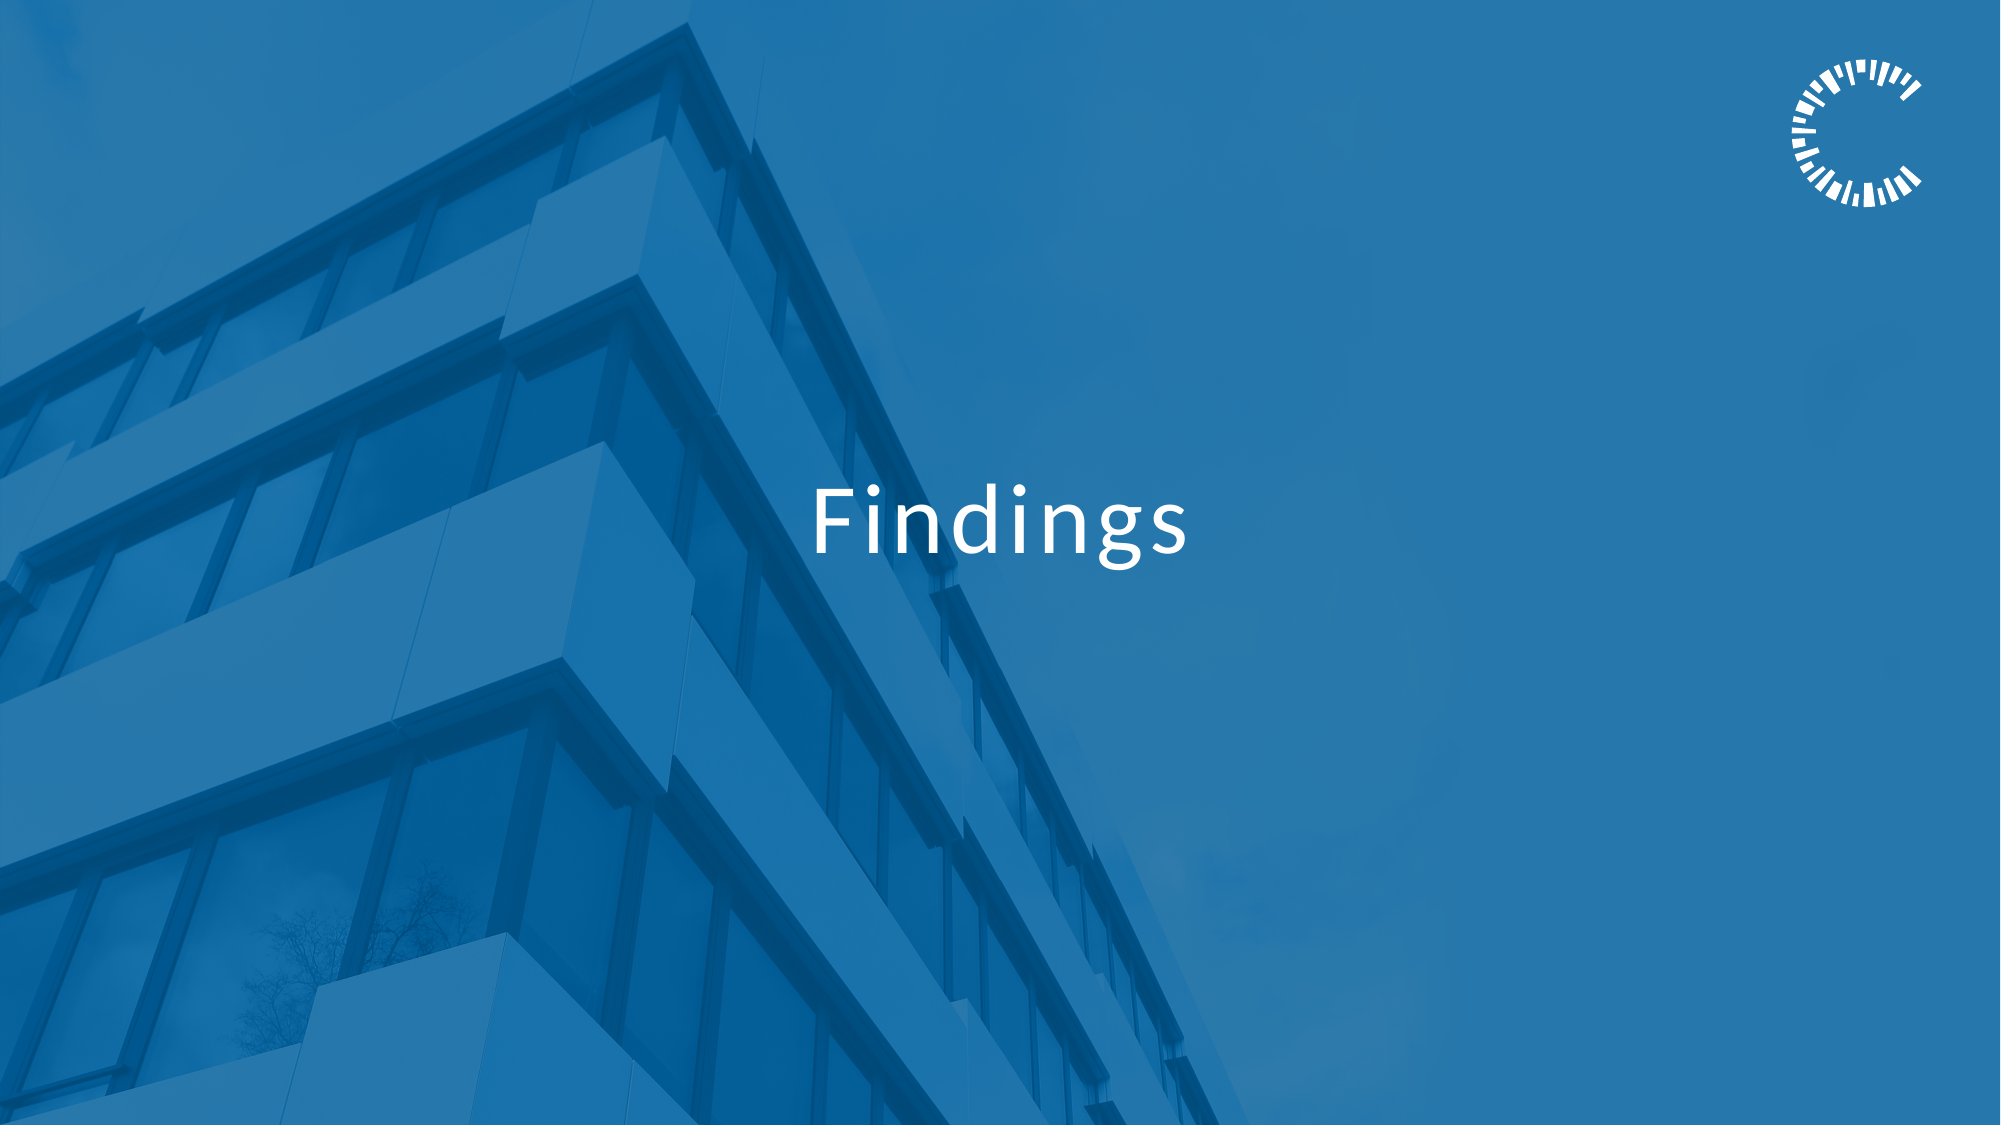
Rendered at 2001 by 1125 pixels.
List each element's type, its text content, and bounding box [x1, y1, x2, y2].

picture [0, 0, 2001, 1125]
list Findings [78, 448, 1922, 840]
